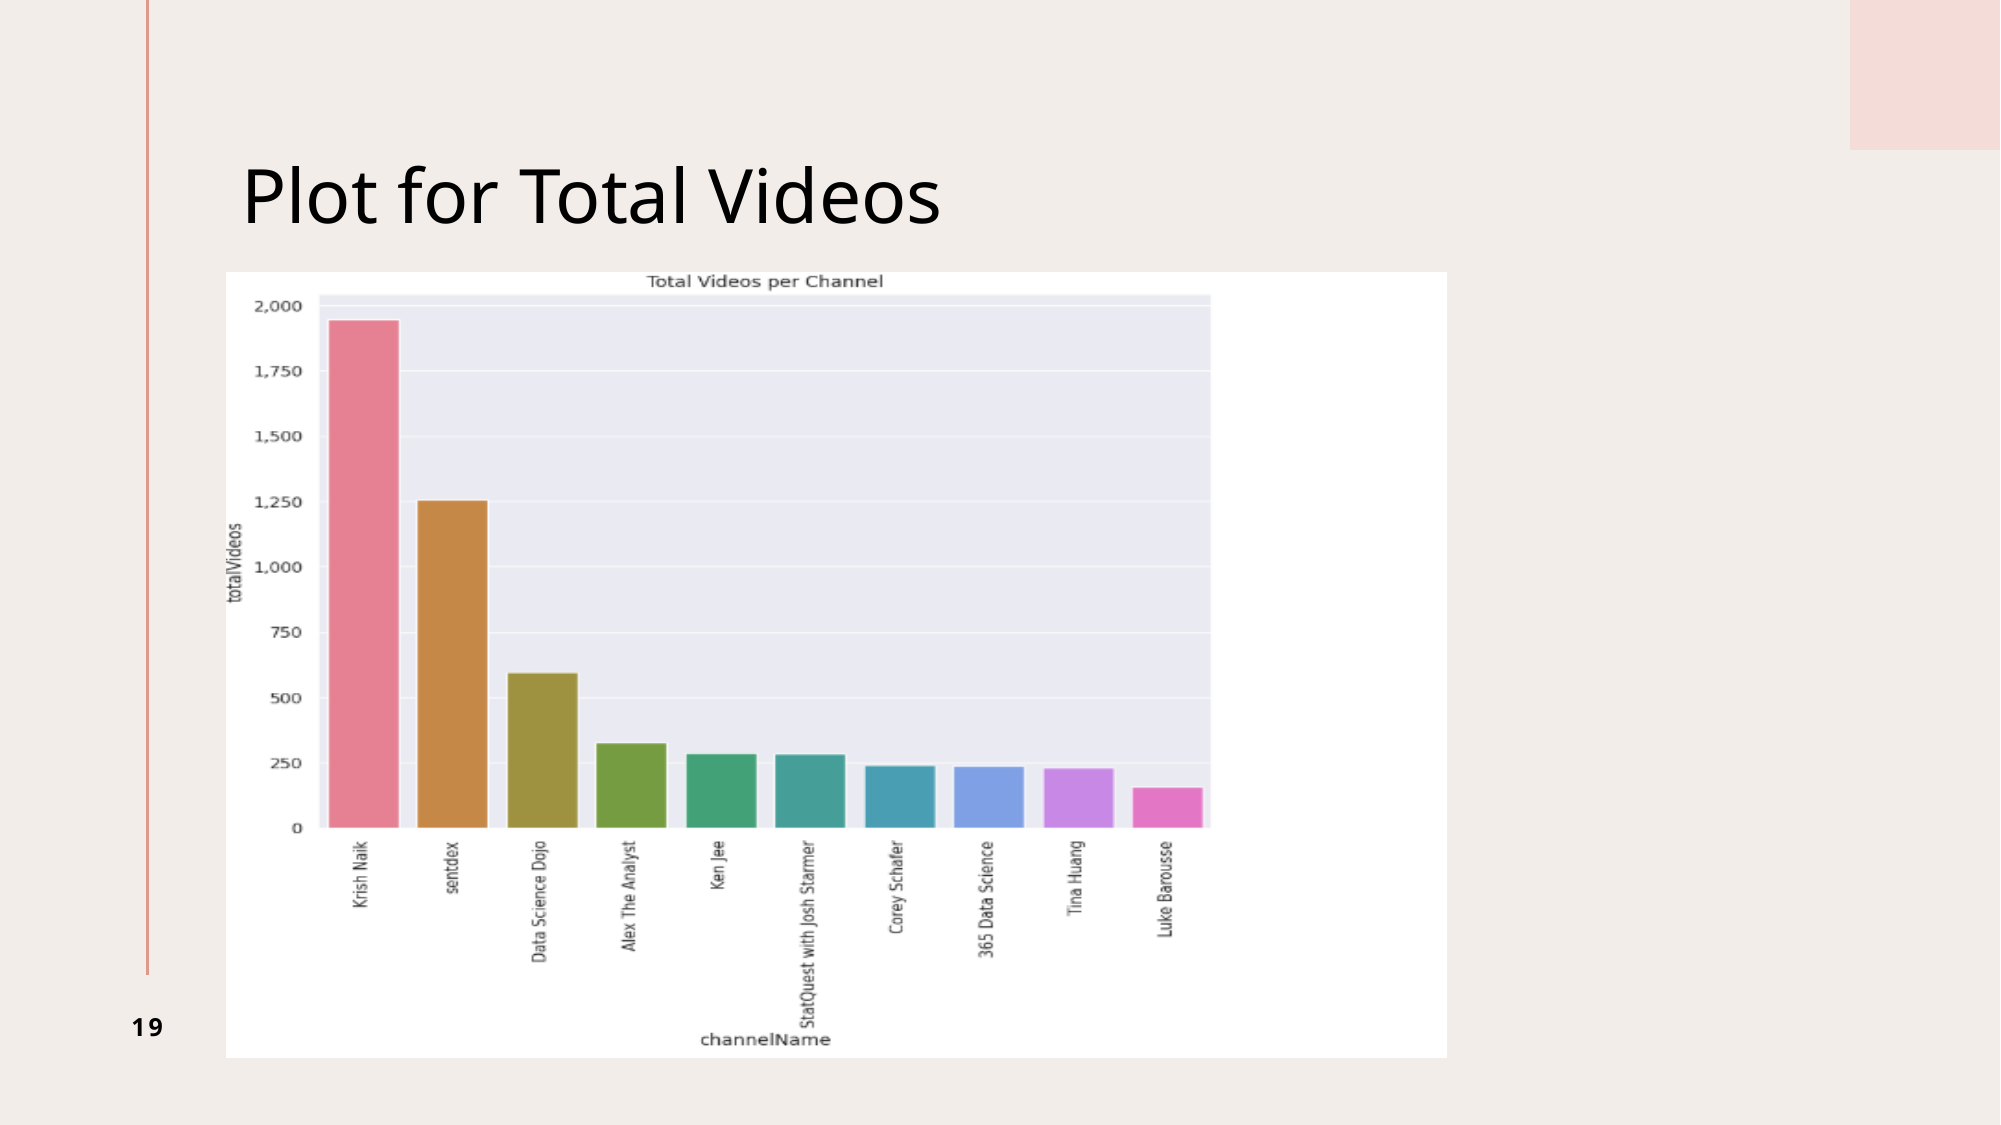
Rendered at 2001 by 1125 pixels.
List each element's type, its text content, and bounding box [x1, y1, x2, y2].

text_box [67, 975, 227, 1082]
picture [226, 272, 1447, 1058]
title Plot for Total Videos [240, 82, 1851, 317]
